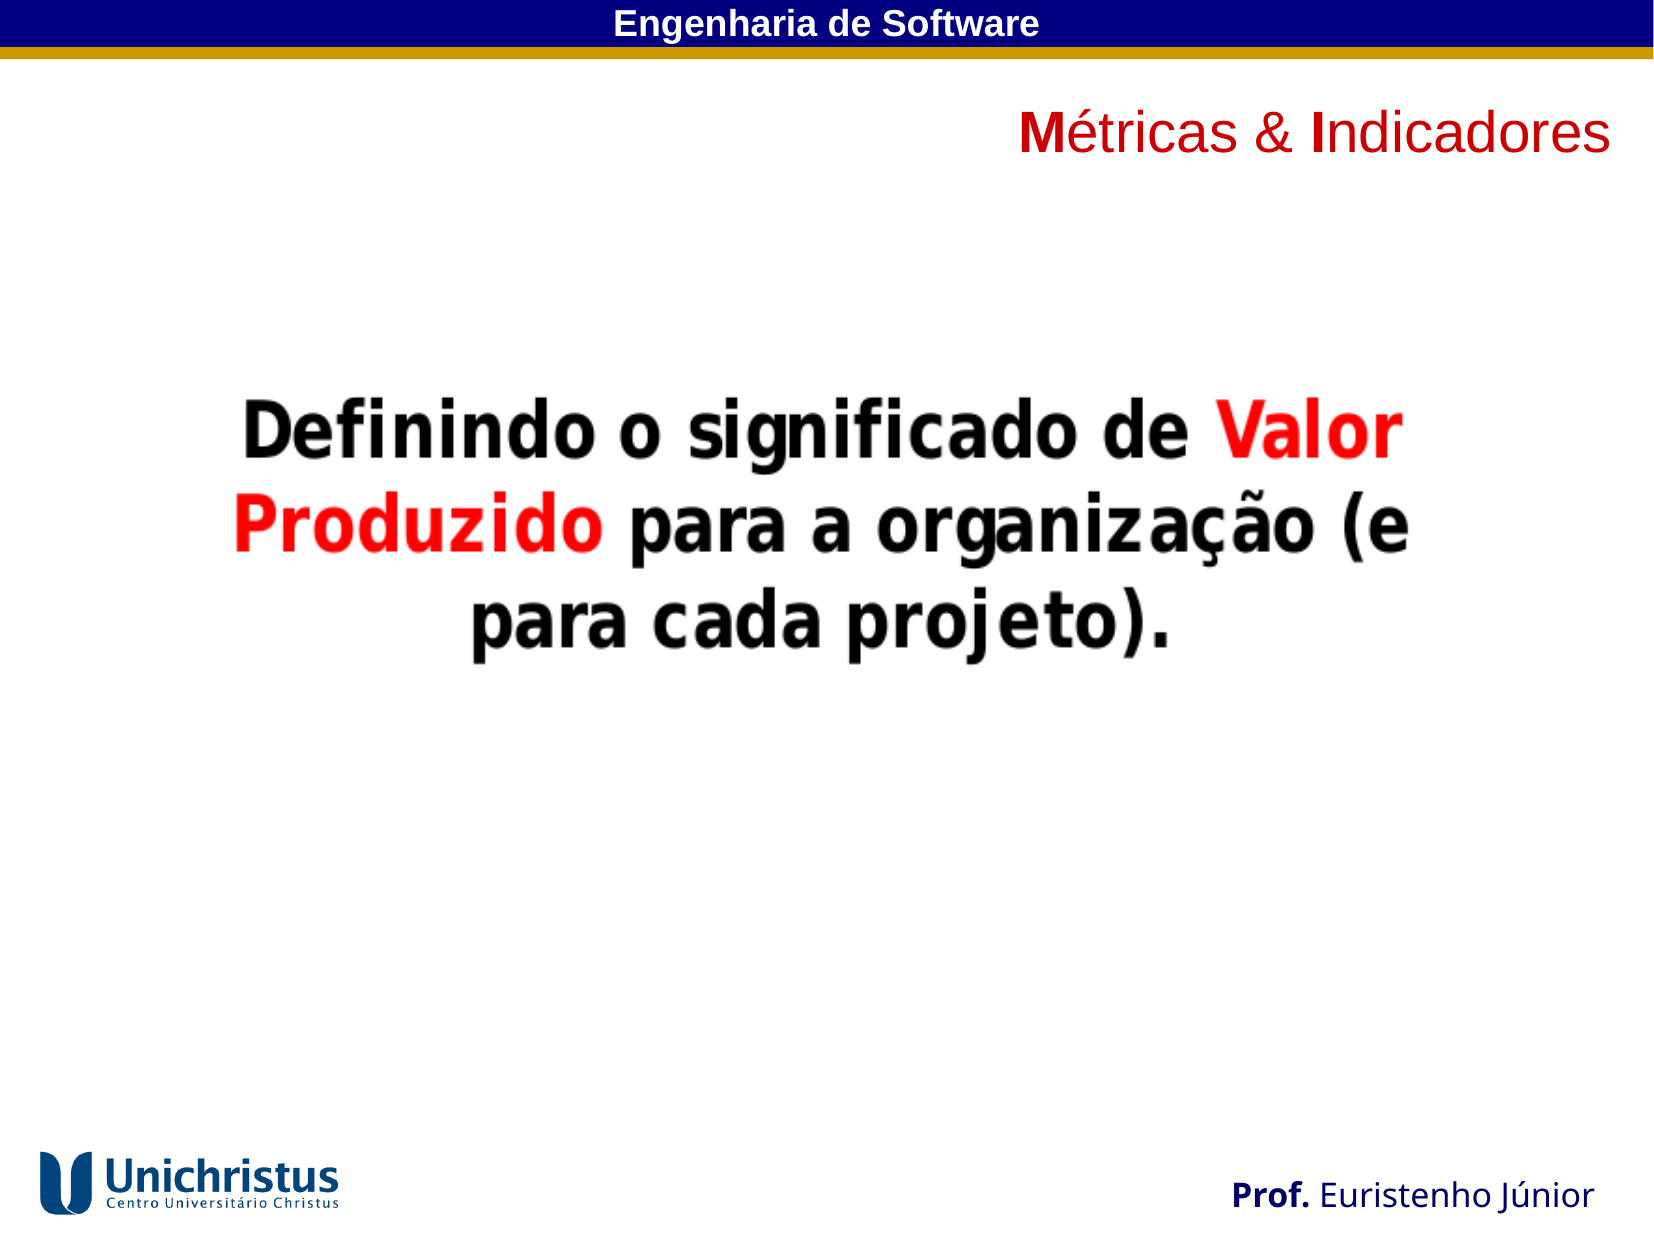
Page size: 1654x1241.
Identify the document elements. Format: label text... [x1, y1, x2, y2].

text_box Prof. Euristenho Júnior [1216, 1163, 1654, 1224]
text_box Métricas & Indicadores [1003, 92, 1654, 173]
text_box Engenharia de Software [0, 0, 1654, 47]
picture [224, 383, 1427, 674]
text_box [0, 47, 1654, 60]
picture [35, 1148, 343, 1217]
